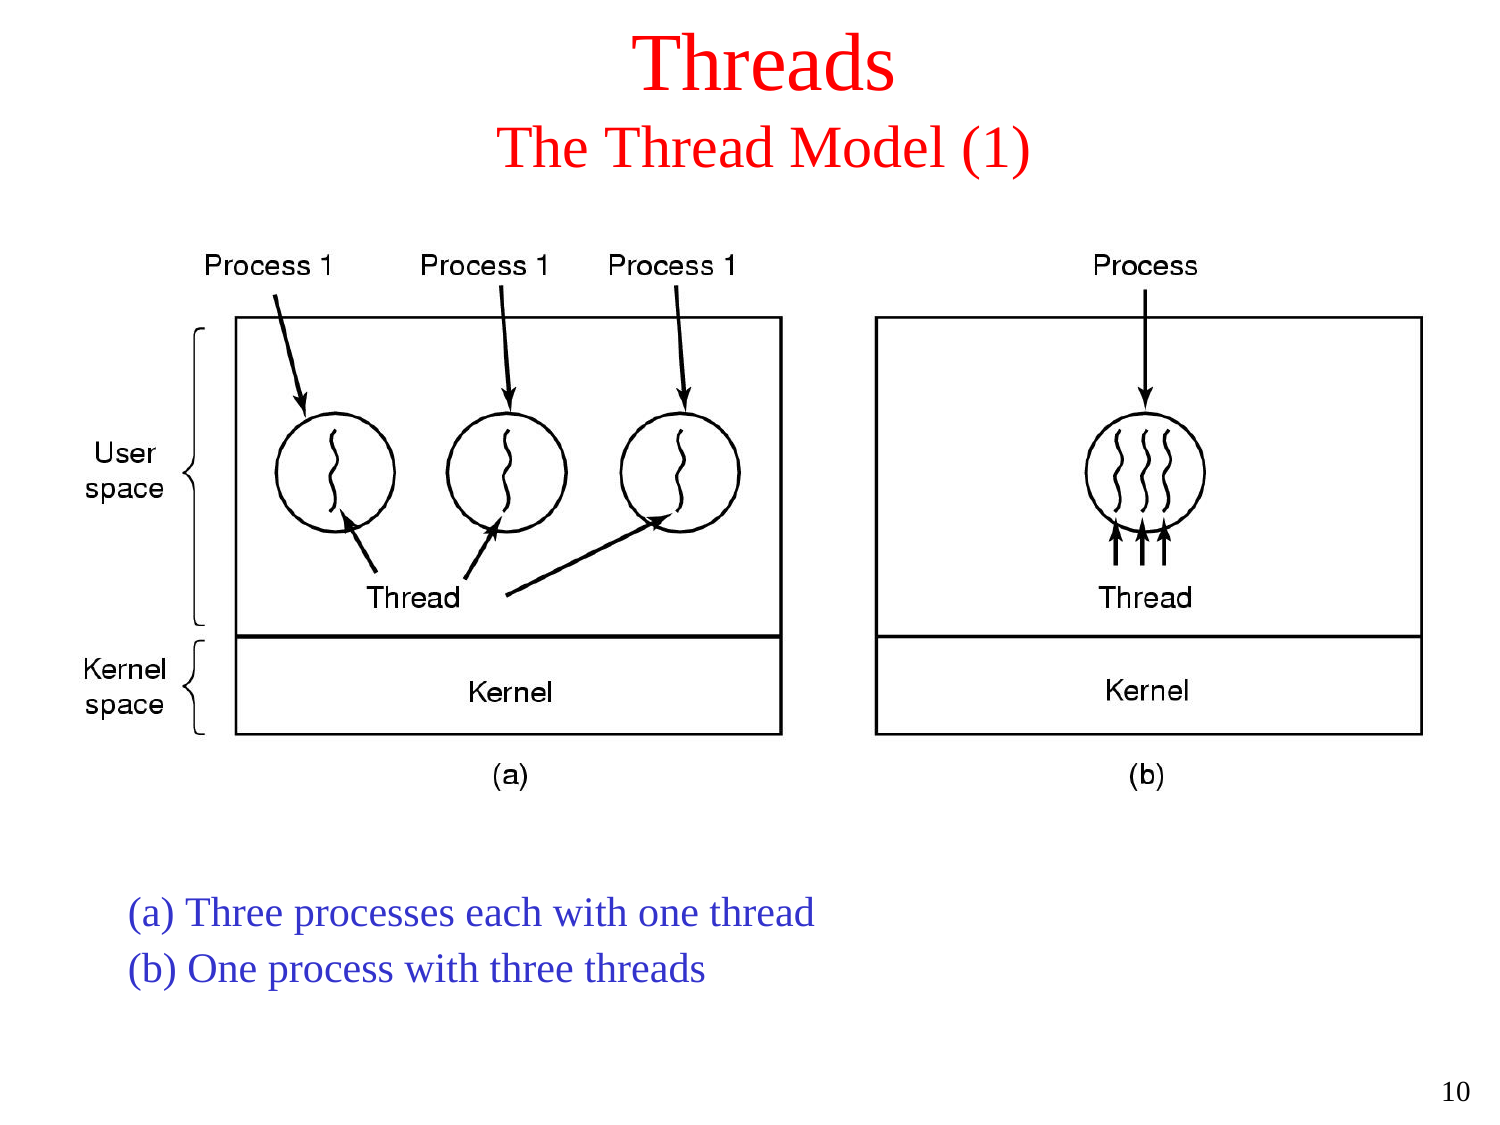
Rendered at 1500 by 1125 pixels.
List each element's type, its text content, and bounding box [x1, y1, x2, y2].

text_box <number> [1404, 1064, 1486, 1125]
text_box Threads The Thread Model (1) [126, 0, 1402, 188]
picture [78, 241, 1429, 792]
text_box (a) Three processes each with one thread (b) One process with three threads [112, 882, 1388, 1001]
